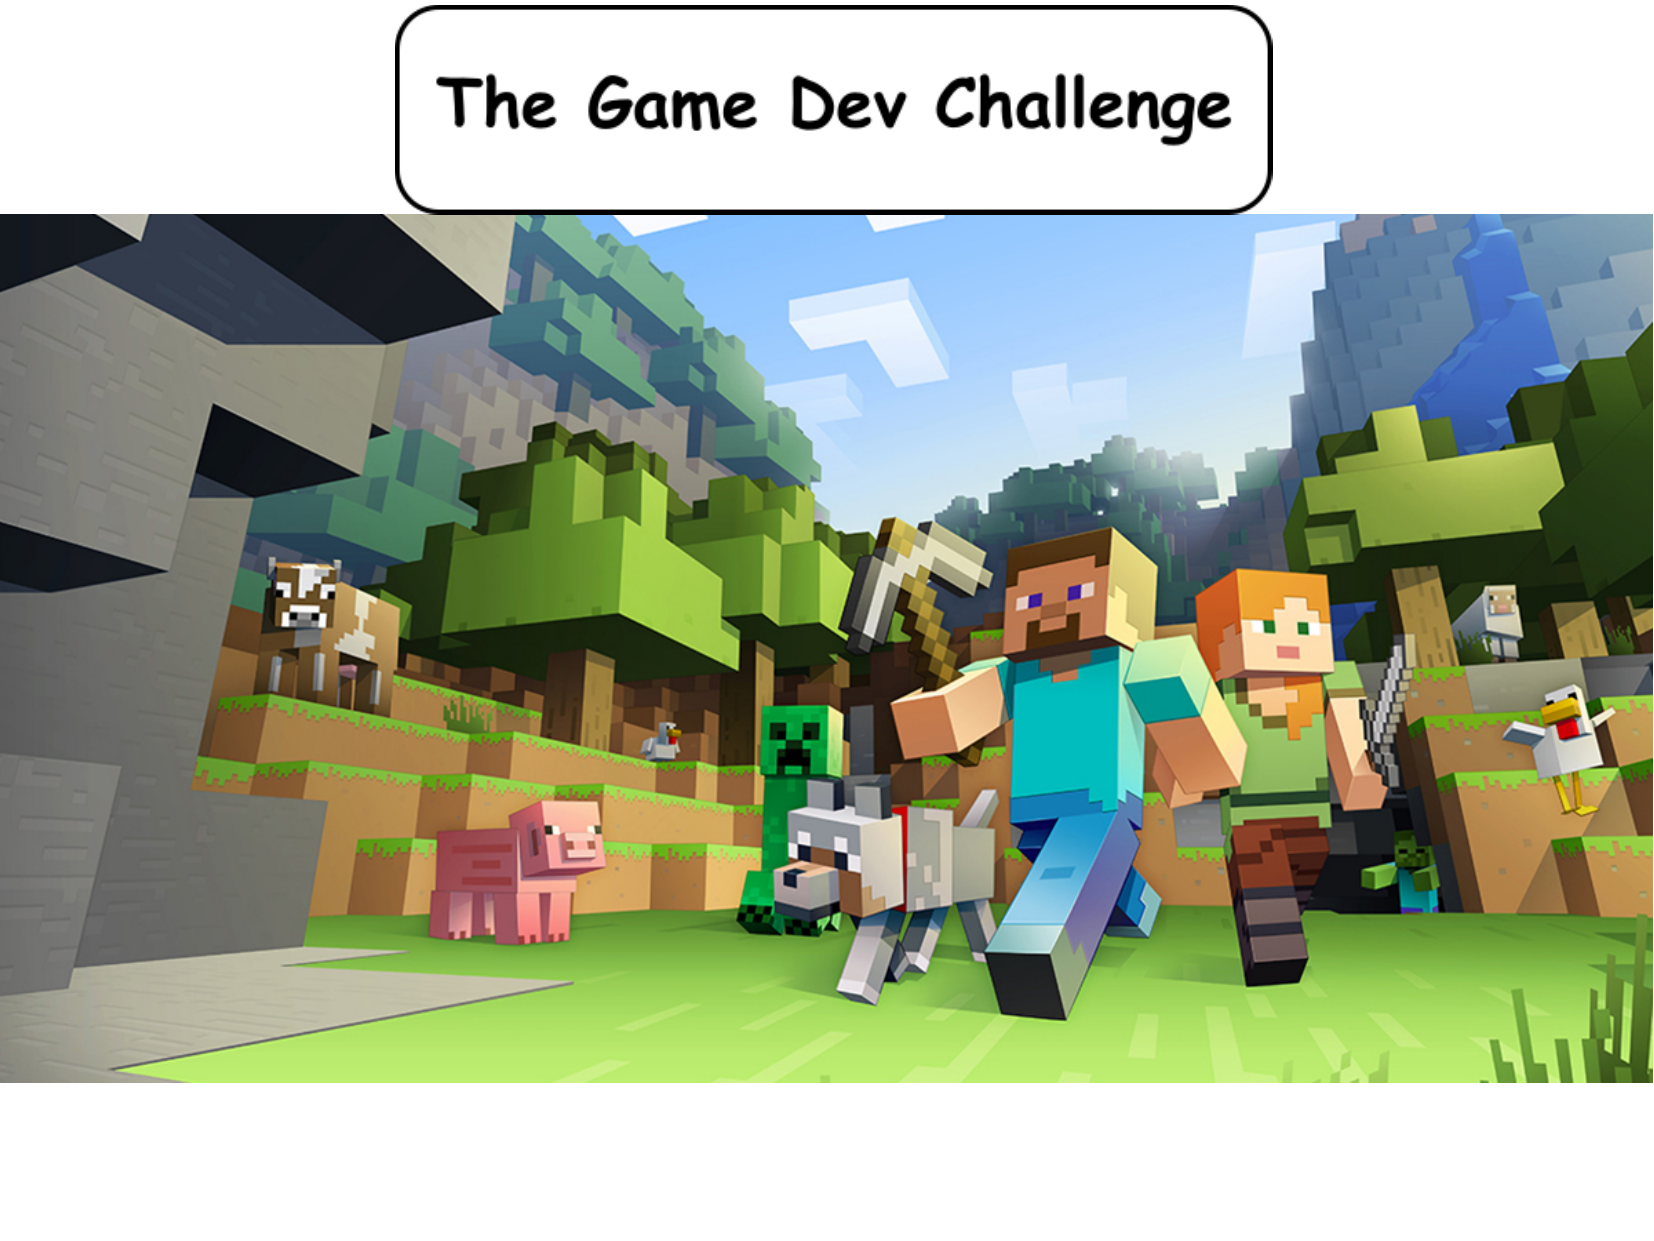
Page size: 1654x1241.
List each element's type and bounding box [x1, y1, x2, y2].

picture [0, 5, 1653, 1083]
